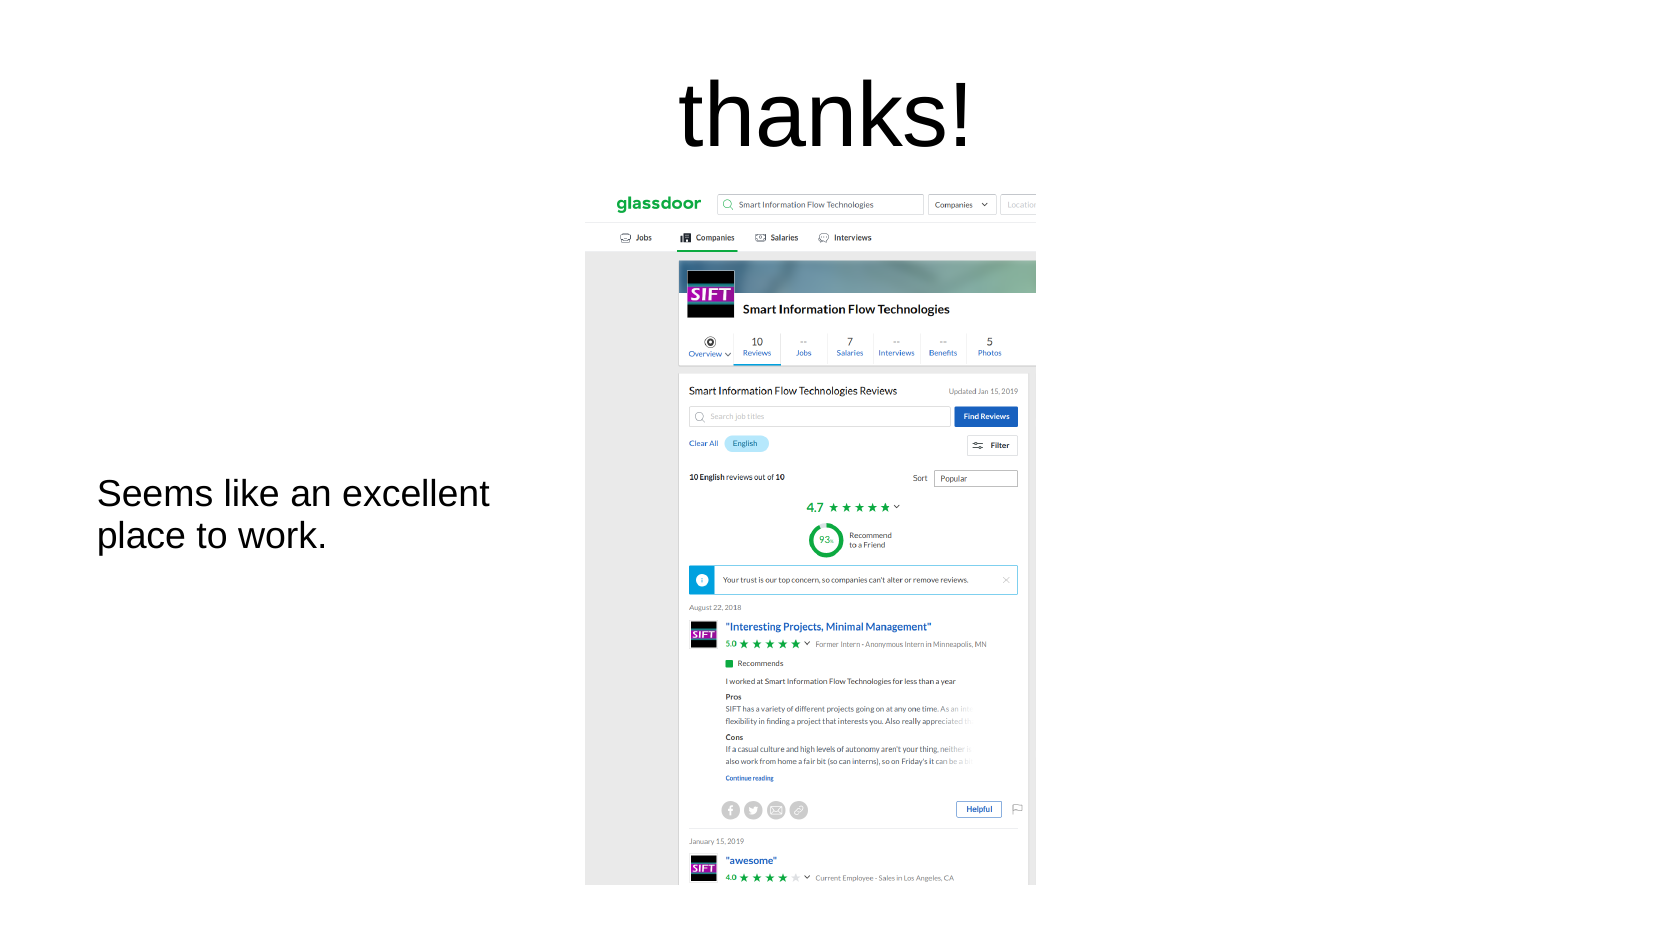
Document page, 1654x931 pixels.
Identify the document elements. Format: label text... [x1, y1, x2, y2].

title thanks! [82, 37, 1571, 193]
text_box Seems like an excellent place to work. [82, 465, 516, 564]
picture [585, 194, 1036, 886]
